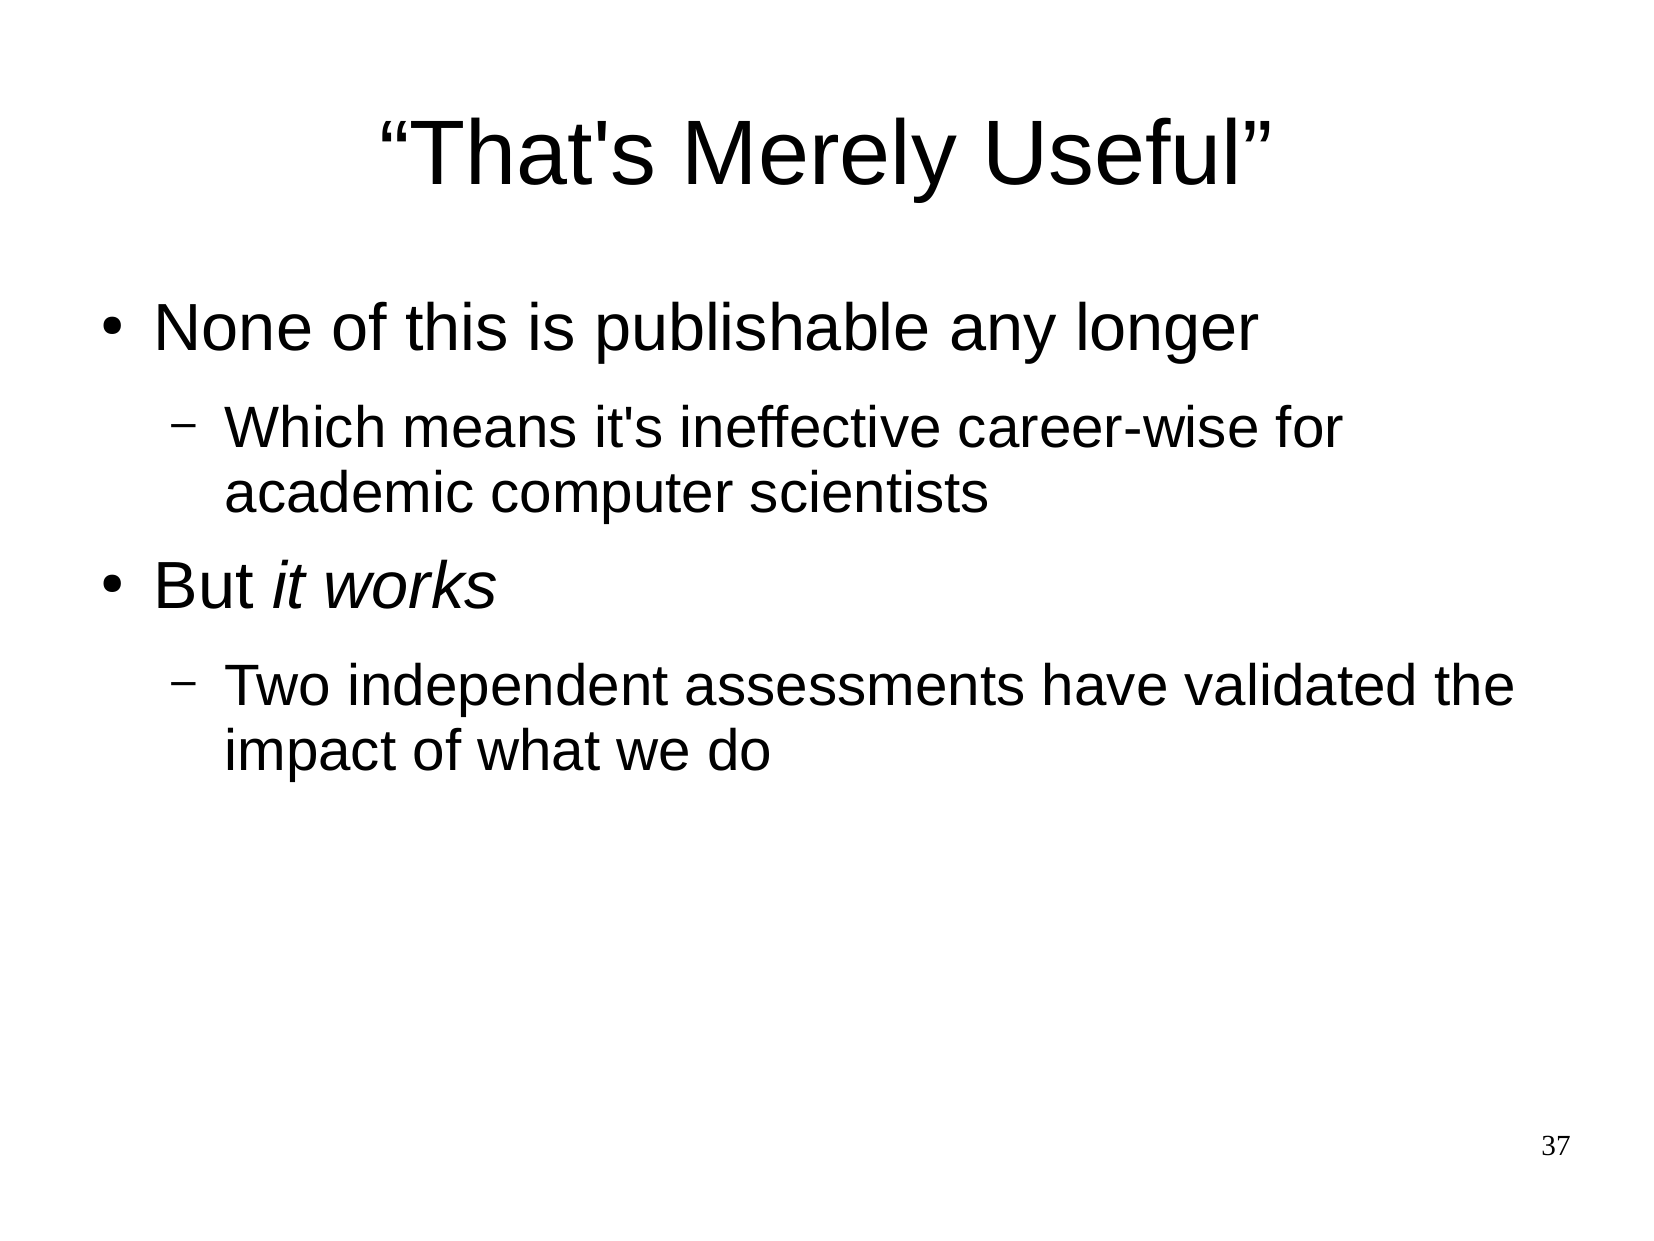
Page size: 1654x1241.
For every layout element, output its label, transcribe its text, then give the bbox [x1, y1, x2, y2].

title “That's Merely Useful” [82, 49, 1571, 257]
list None of this is publishable any longer Which means it's ineffective career-wise for academic computer scientists But it works Two independent assessments have validated the impact of what we do [82, 290, 1538, 1099]
